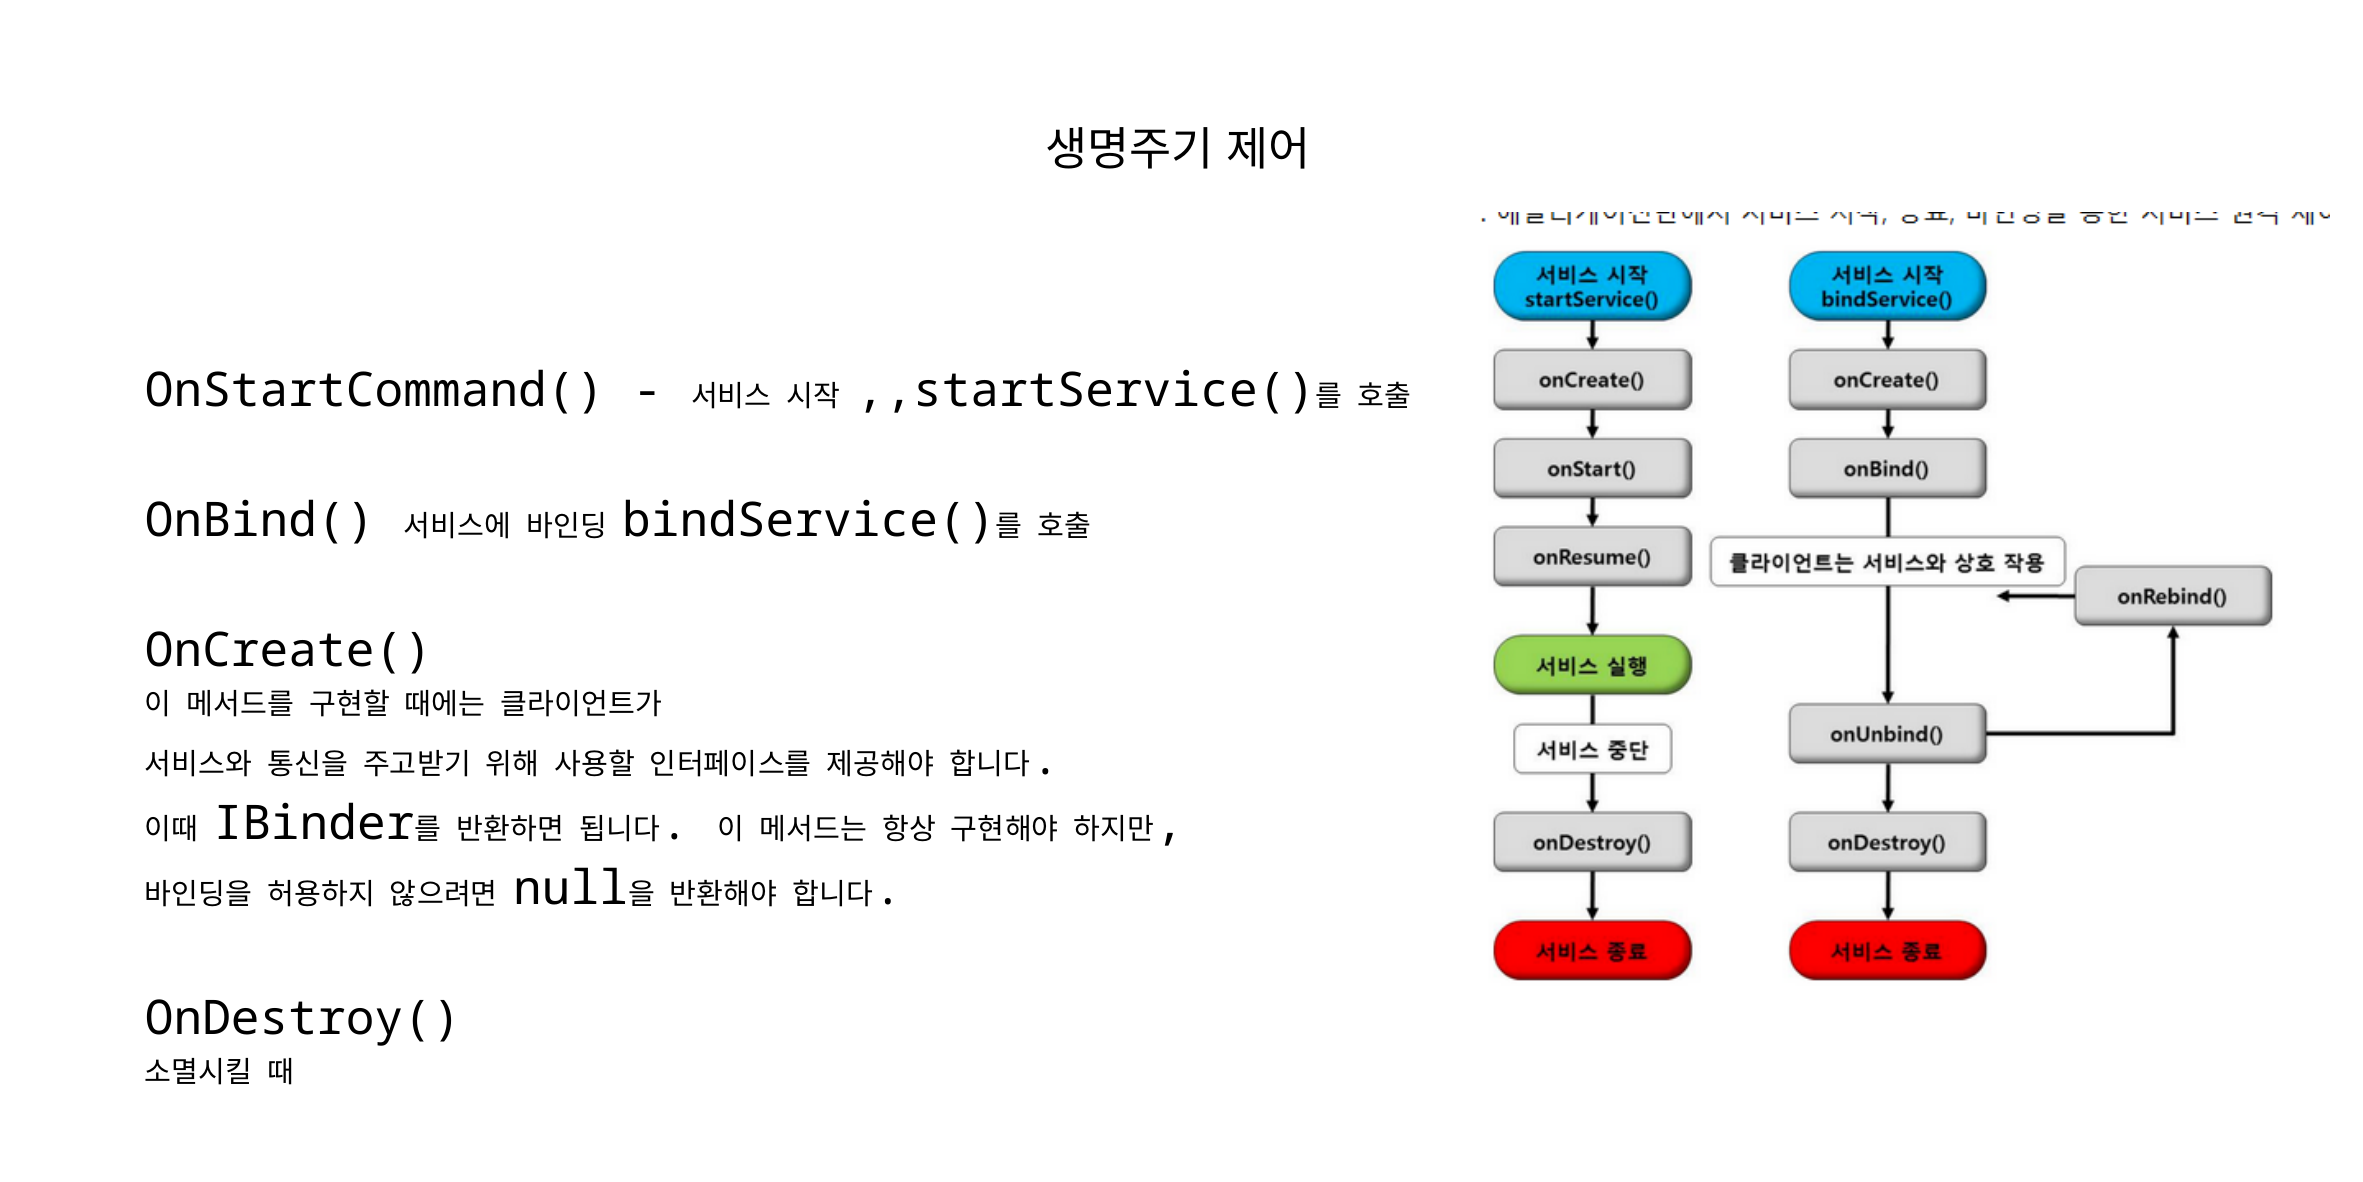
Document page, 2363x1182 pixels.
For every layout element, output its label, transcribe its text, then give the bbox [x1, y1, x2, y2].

text_box OnStartCommand() - 서비스 시작 ,,startService()를 호출 OnBind() 서비스에 바인딩 bindService()를 호출 OnCreate() 이 메서드를 구현할 때에는 클라이언트가 서비스와 통신을 주고받기 위해 사용할 인터페이스를 제공해야 합니다. 이때 IBinder를 반환하면 됩니다. 이 메서드는 항상 구현해야 하지만, 바인딩을 허용하지 않으려면 null을 반환해야 합니다. OnDestroy() 소멸시킬 때 [130, 348, 1890, 1125]
title 생명주기 제어 [115, 47, 2242, 245]
picture [1443, 212, 2330, 1038]
